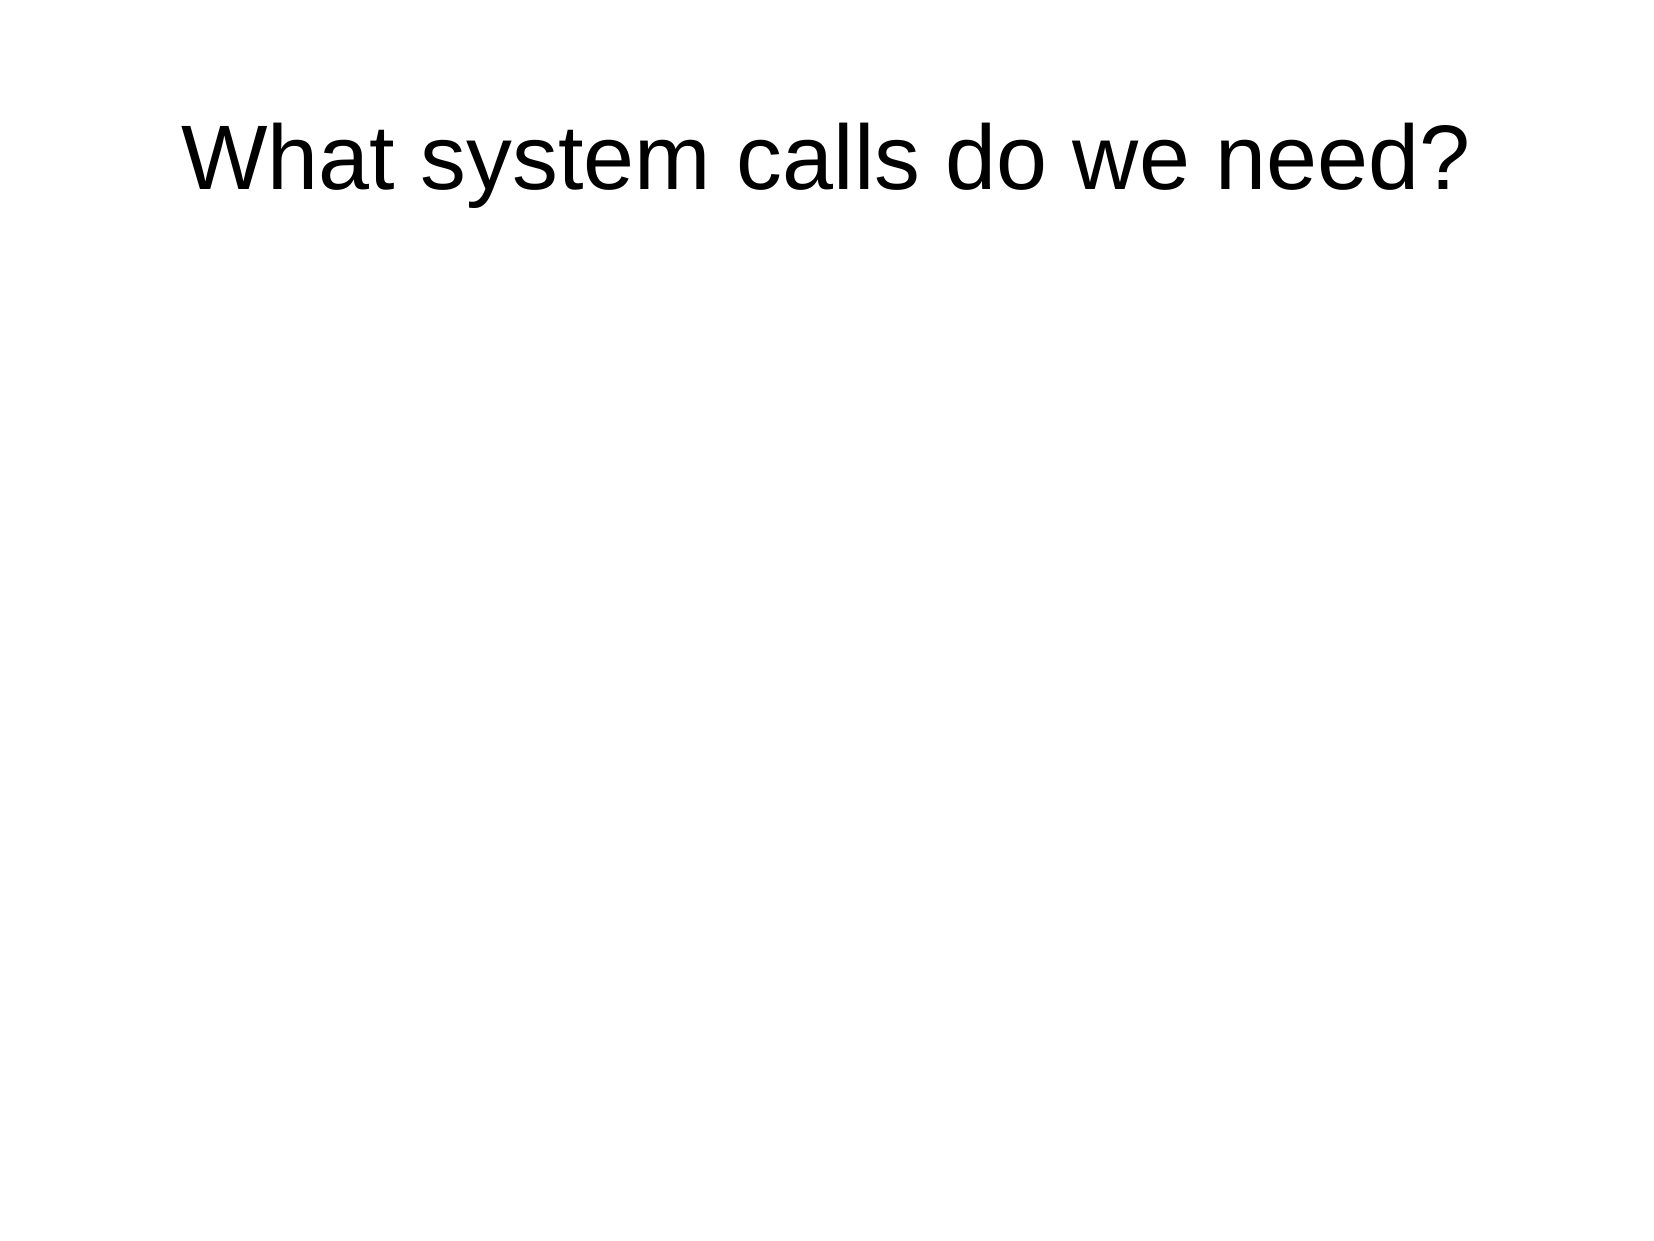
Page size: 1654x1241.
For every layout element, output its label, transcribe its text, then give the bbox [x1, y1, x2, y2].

title What system calls do we need? [82, 49, 1571, 257]
